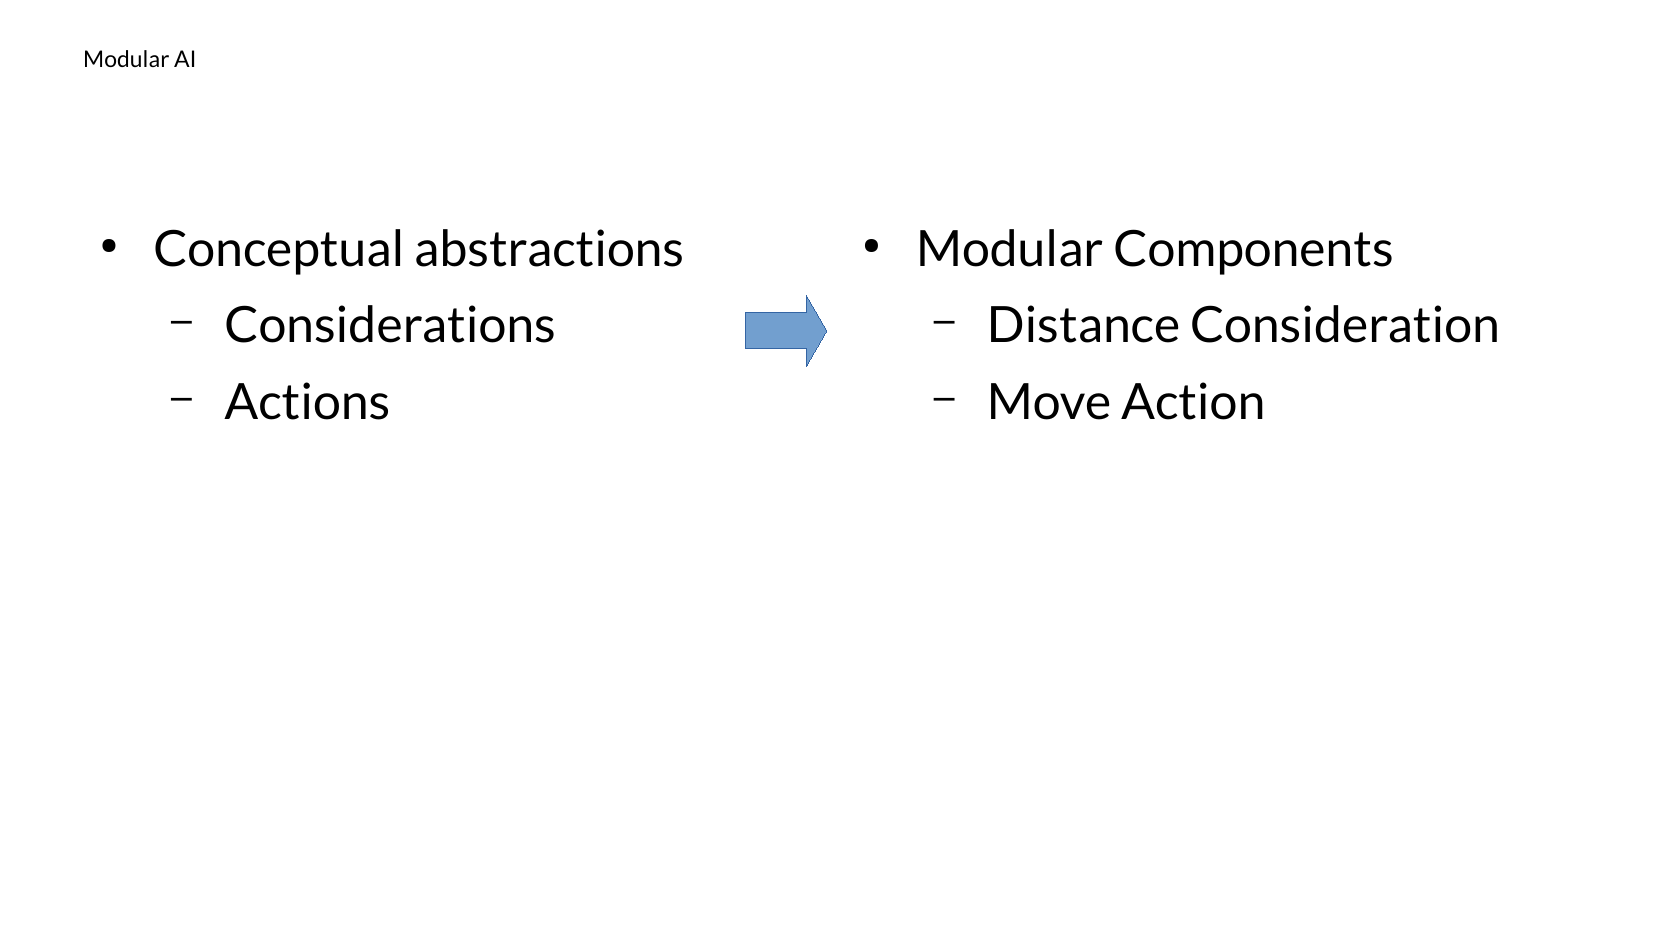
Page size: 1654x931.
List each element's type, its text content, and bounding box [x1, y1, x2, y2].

list Conceptual abstractions Considerations Actions [82, 217, 809, 839]
text_box [745, 295, 827, 367]
list Modular Components Distance Consideration Move Action [845, 217, 1572, 839]
title Modular AI [83, 0, 1571, 119]
